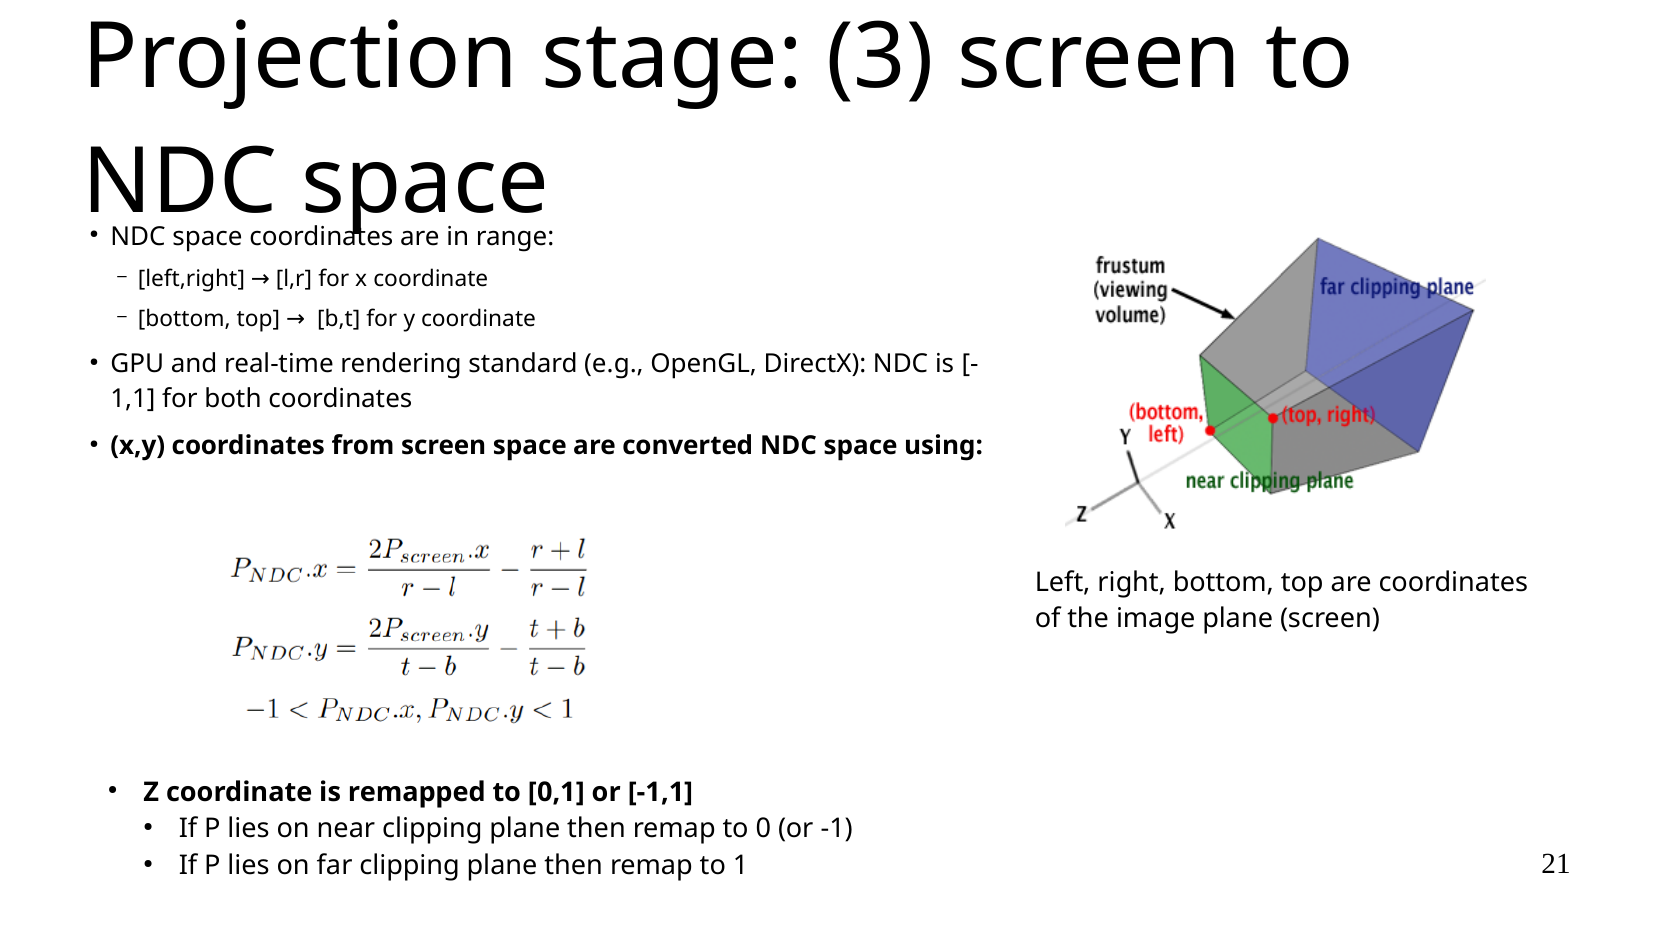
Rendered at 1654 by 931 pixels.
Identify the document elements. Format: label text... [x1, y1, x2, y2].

picture [210, 524, 606, 737]
picture [1065, 231, 1486, 541]
text_box Z coordinate is remapped to [0,1] or [-1,1] If P lies on near clipping plane then remap to 0 (or -1) If P lies on far clipping plane then remap to 1 [93, 765, 874, 881]
text_box Left, right, bottom, top are coordinates of the image plane (screen) [1020, 555, 1575, 646]
list NDC space coordinates are in range: [left,right] → [l,r] for x coordinate [bottom, top] → [b,t] for y coordinate GPU and real-time rendering standard (e.g., OpenGL, DirectX): NDC is [-1,1] for both coordinates (x,y) coordinates from screen space are converted NDC space using: [82, 217, 991, 496]
title Projection stage: (3) screen to NDC space [82, 37, 1571, 193]
